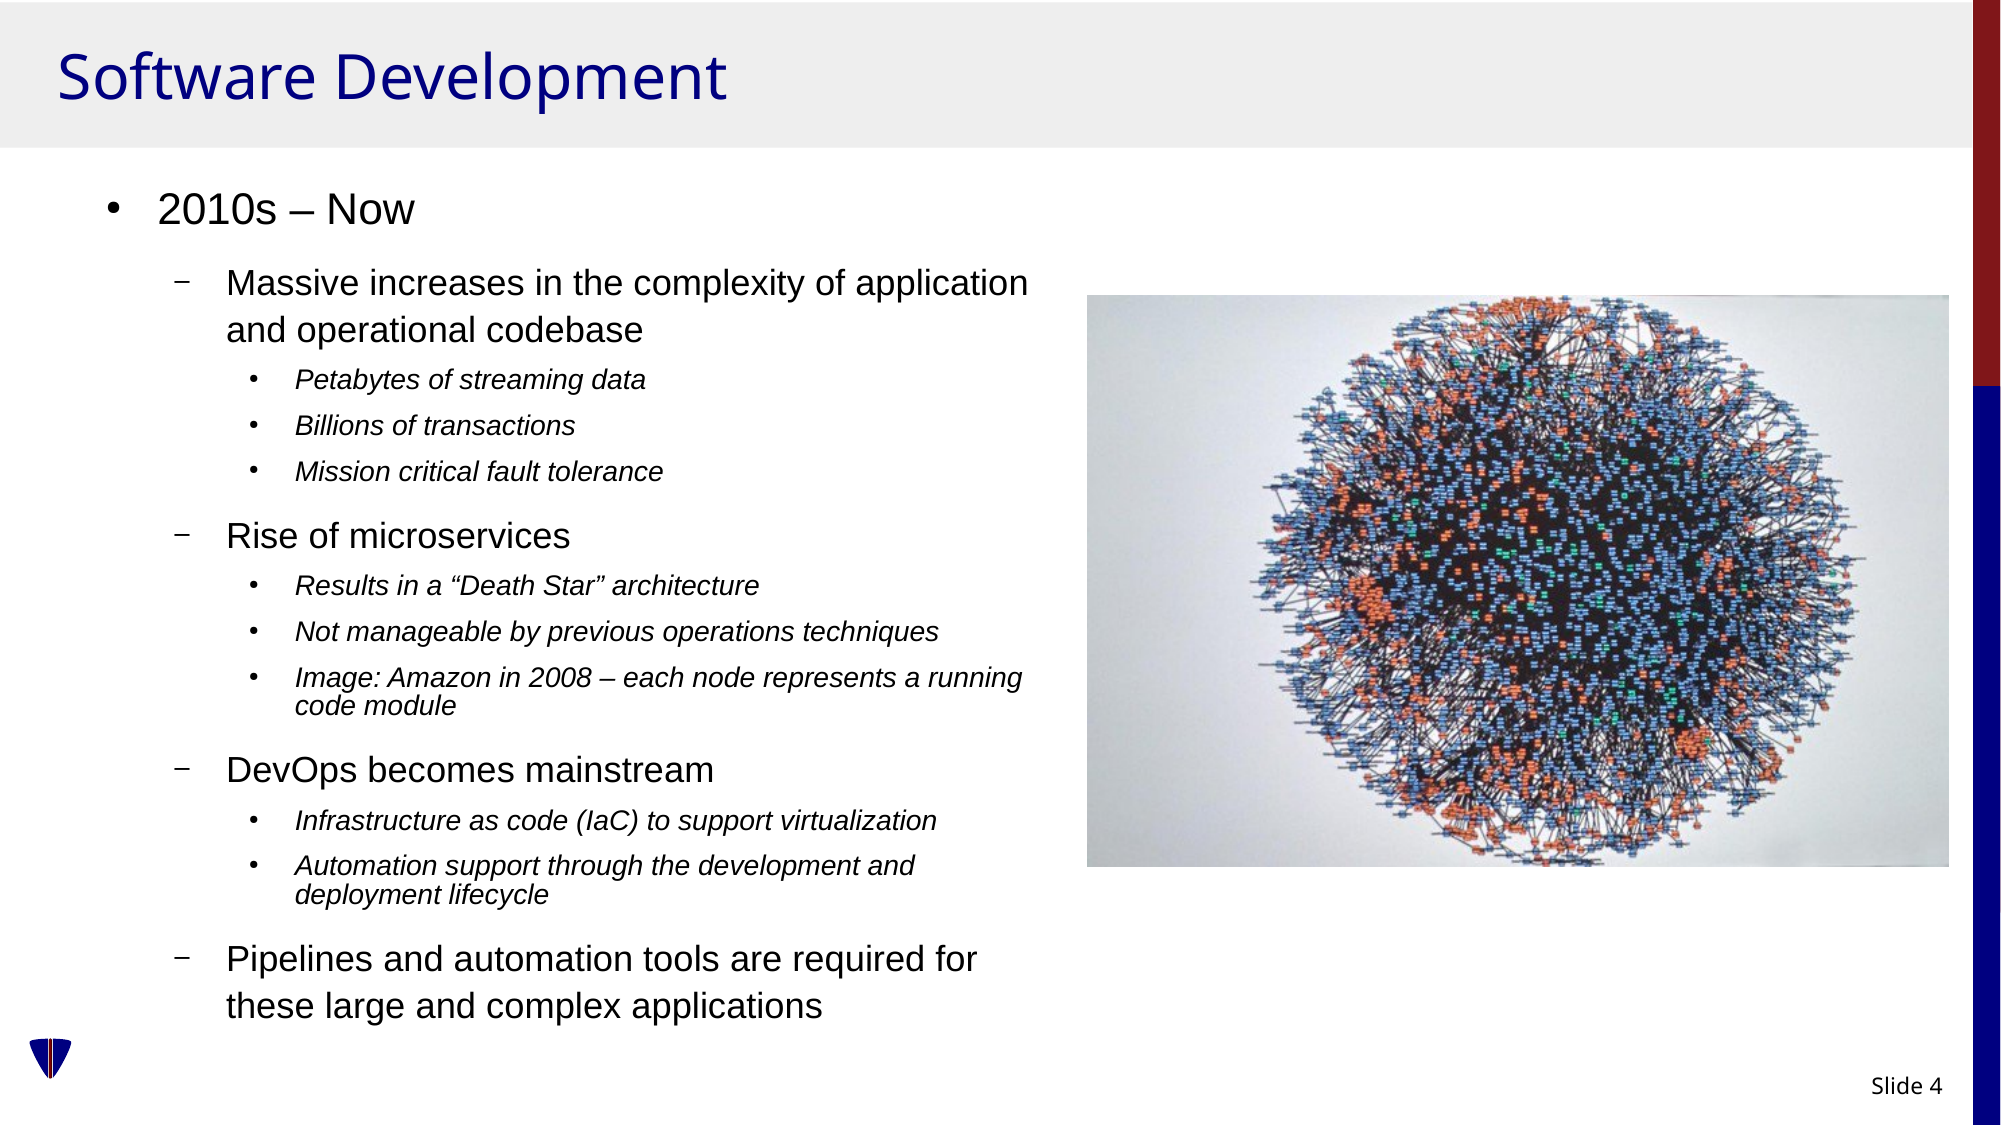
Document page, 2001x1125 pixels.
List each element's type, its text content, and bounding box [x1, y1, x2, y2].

picture [1087, 295, 1949, 868]
title Software Development [0, 2, 1973, 148]
list 2010s – Now Massive increases in the complexity of application and operational codebase Petabytes of streaming data Billions of transactions Mission critical fault tolerance Rise of microservices Results in a “Death Star” architecture Not manageable by previous operations techniques Image: Amazon in 2008 – each node represents a running code module DevOps becomes mainstream Infrastructure as code (IaC) to support virtualization Automation support through the development and deployment lifecycle Pipelines and automation tools are required for these large and complex applications [88, 177, 1063, 1034]
